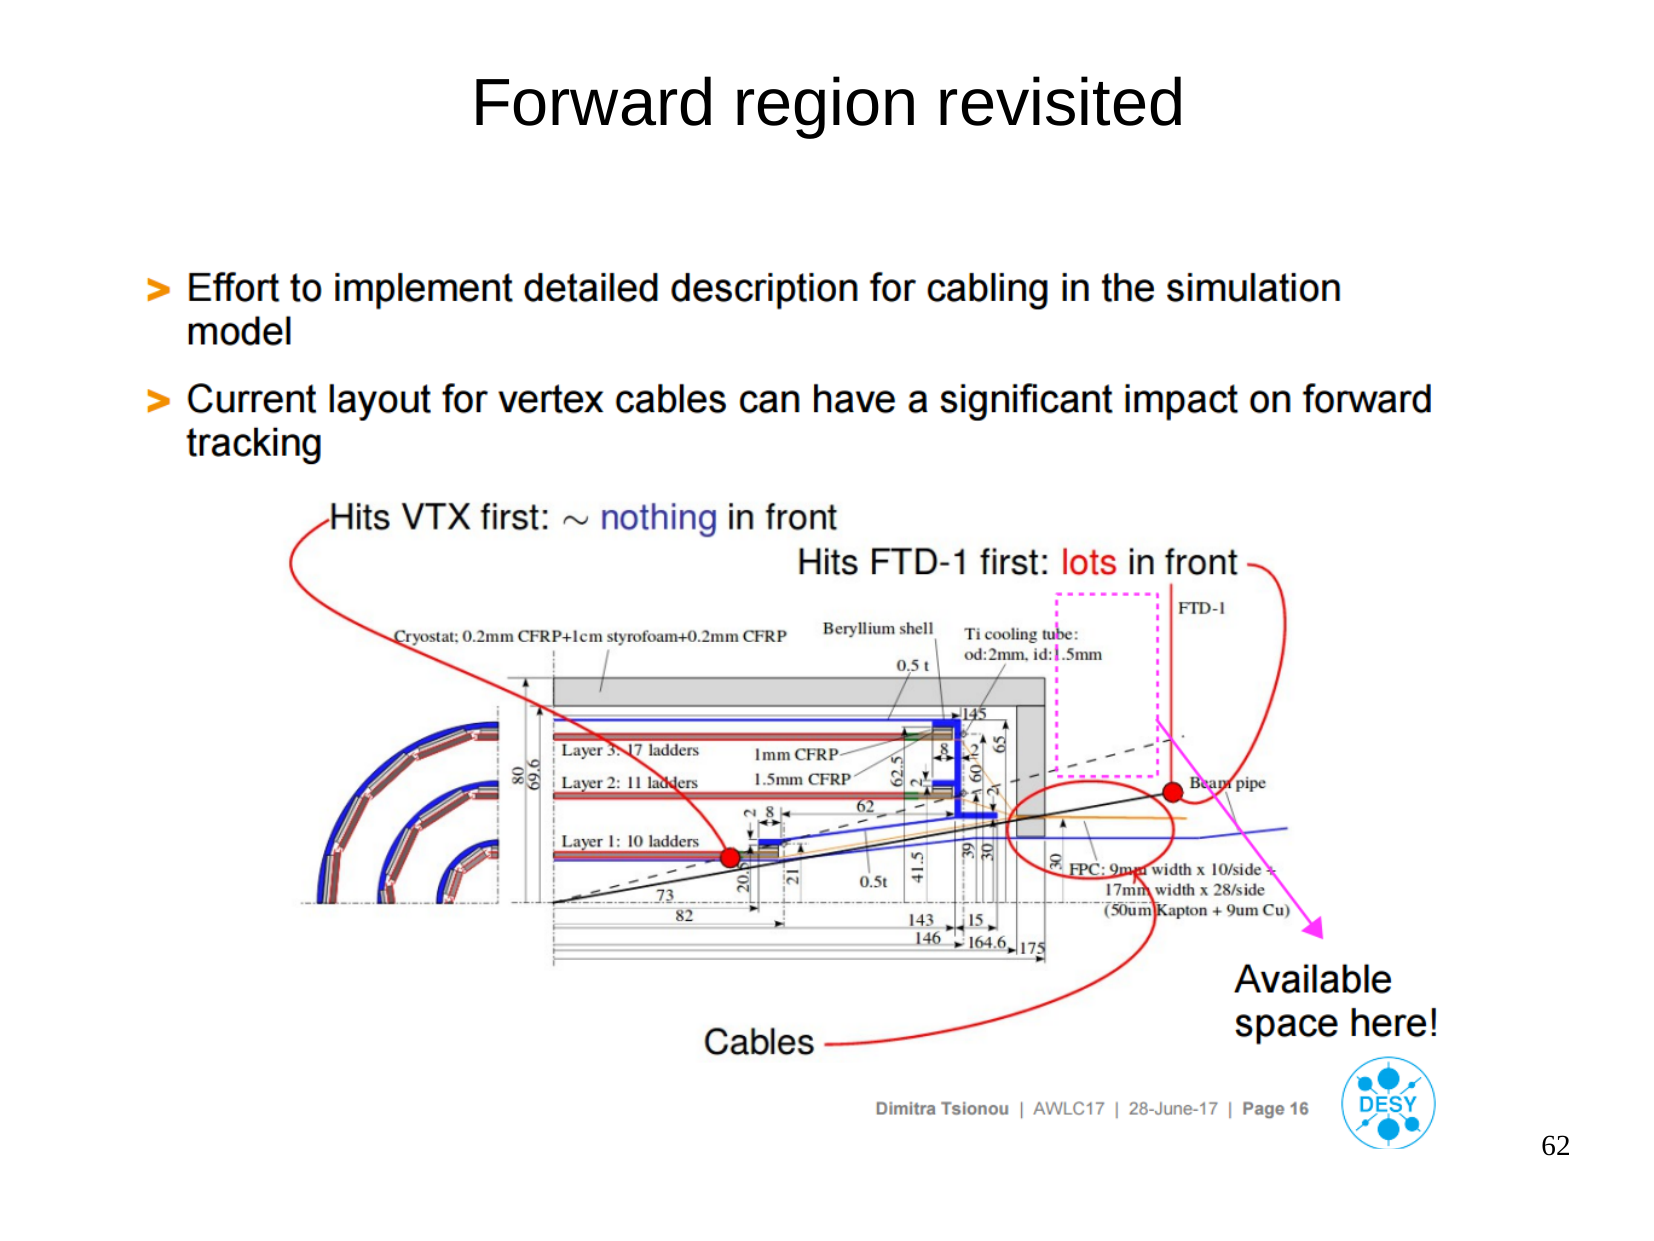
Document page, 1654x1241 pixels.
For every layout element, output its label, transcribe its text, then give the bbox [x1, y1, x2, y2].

picture [121, 239, 1480, 1149]
title Forward region revisited [85, 52, 1571, 153]
